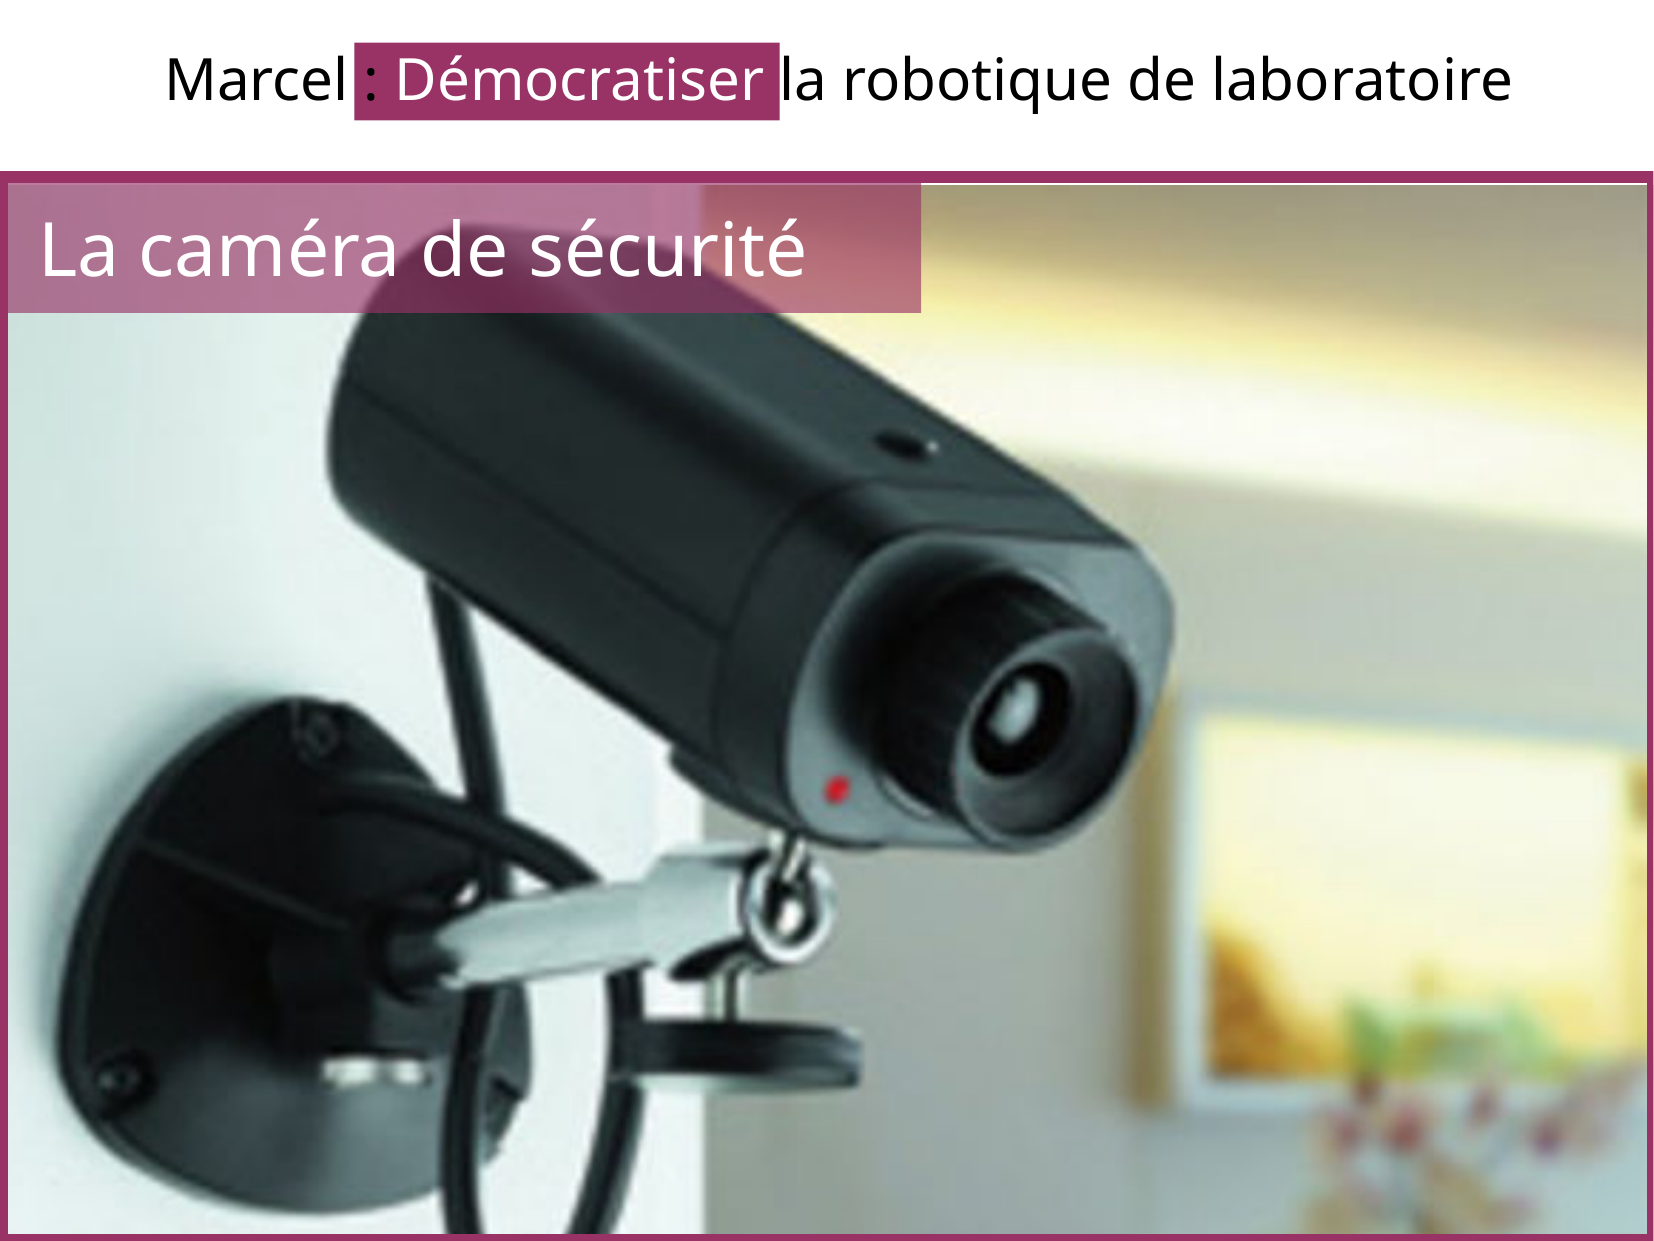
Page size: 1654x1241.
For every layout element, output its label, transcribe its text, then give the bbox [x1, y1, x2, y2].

title Marcel : Démocratiser la robotique de laboratoire [94, 0, 1583, 156]
text_box La caméra de sécurité [23, 188, 891, 302]
text_box [1, 176, 922, 313]
picture [8, 185, 1647, 1234]
